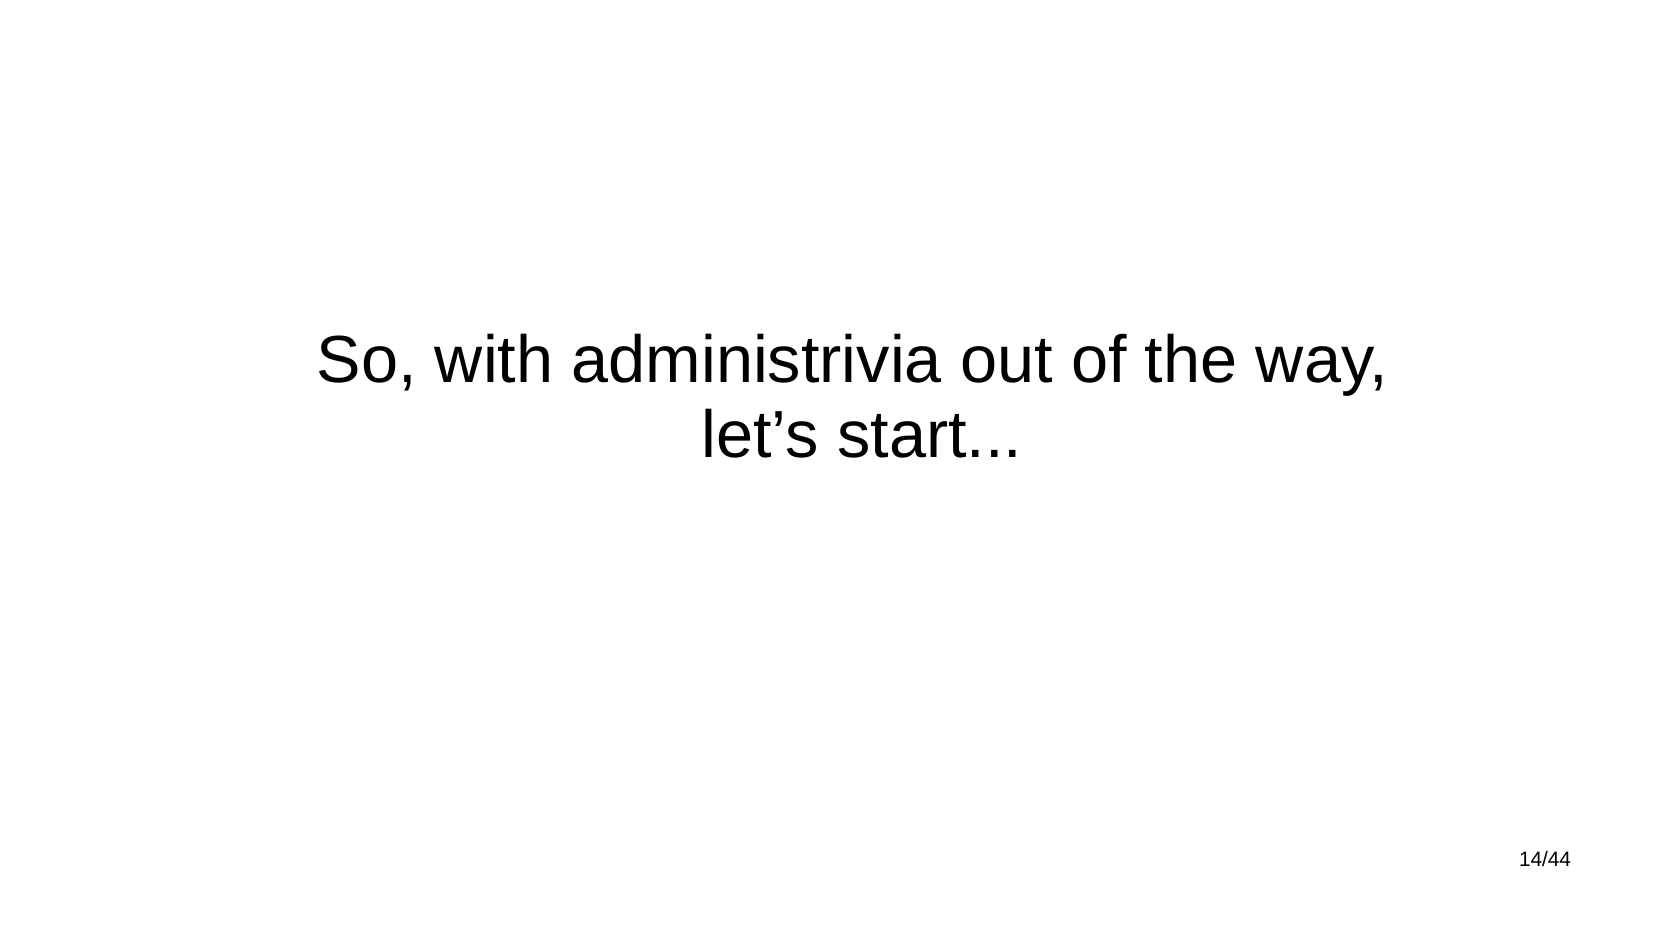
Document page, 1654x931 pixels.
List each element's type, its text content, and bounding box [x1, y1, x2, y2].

subtitle So, with administrivia out of the way, let’s start... [82, 37, 1571, 757]
